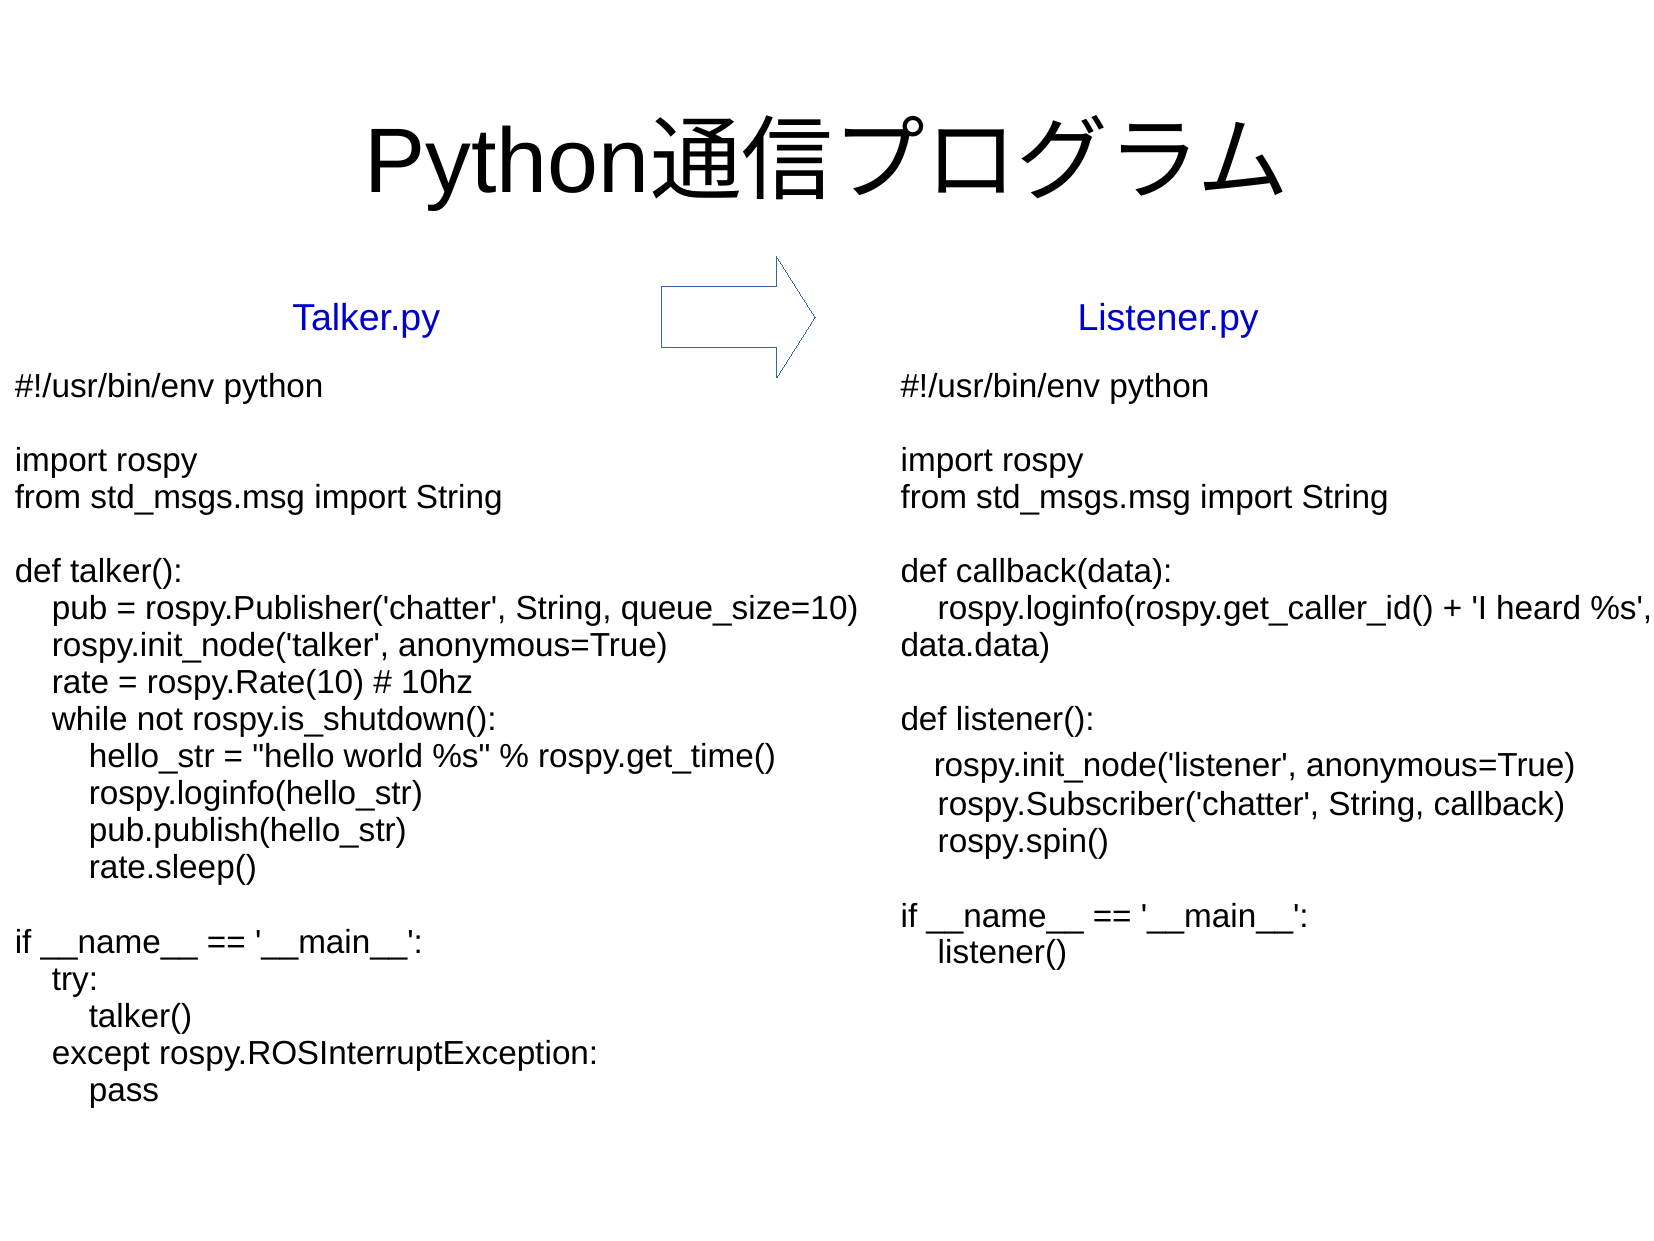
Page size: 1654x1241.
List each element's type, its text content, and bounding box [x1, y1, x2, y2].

text_box Talker.py [277, 289, 455, 347]
title Python通信プログラム [82, 49, 1571, 257]
text_box Listener.py [1062, 289, 1274, 347]
text_box #!/usr/bin/env python import rospy from std_msgs.msg import String def callback(data): rospy.loginfo(rospy.get_caller_id() + 'I heard %s', data.data) def listener(): rospy.init_node('listener', anonymous=True) rospy.Subscriber('chatter', String, callback) rospy.spin() if __name__ == '__main__': listener() [885, 360, 1654, 993]
text_box #!/usr/bin/env python import rospy from std_msgs.msg import String def talker(): pub = rospy.Publisher('chatter', String, queue_size=10) rospy.init_node('talker', anonymous=True) rate = rospy.Rate(10) # 10hz while not rospy.is_shutdown(): hello_str = "hello world %s" % rospy.get_time() rospy.loginfo(hello_str) pub.publish(hello_str) rate.sleep() if __name__ == '__main__': try: talker() except rospy.ROSInterruptException: pass [0, 360, 993, 1147]
